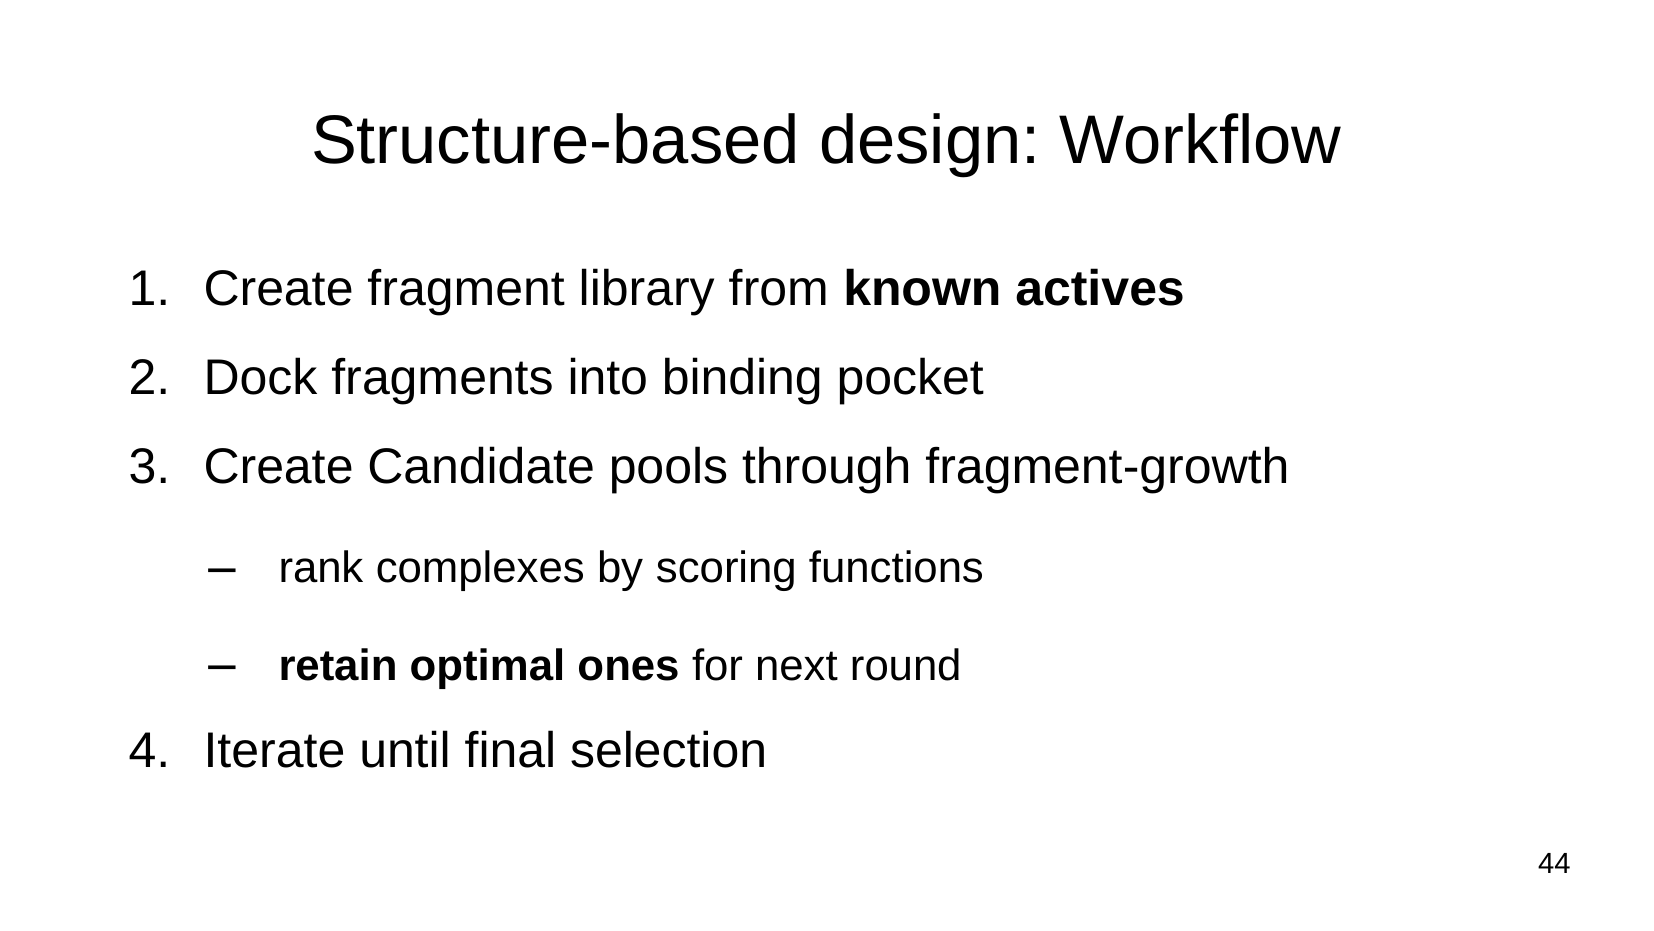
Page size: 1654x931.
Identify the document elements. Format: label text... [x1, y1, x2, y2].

list Create fragment library from known actives Dock fragments into binding pocket Create Candidate pools through fragment-growth rank complexes by scoring functions retain optimal ones for next round Iterate until final selection [113, 219, 1606, 901]
title Structure-based design: Workflow [113, 49, 1540, 230]
